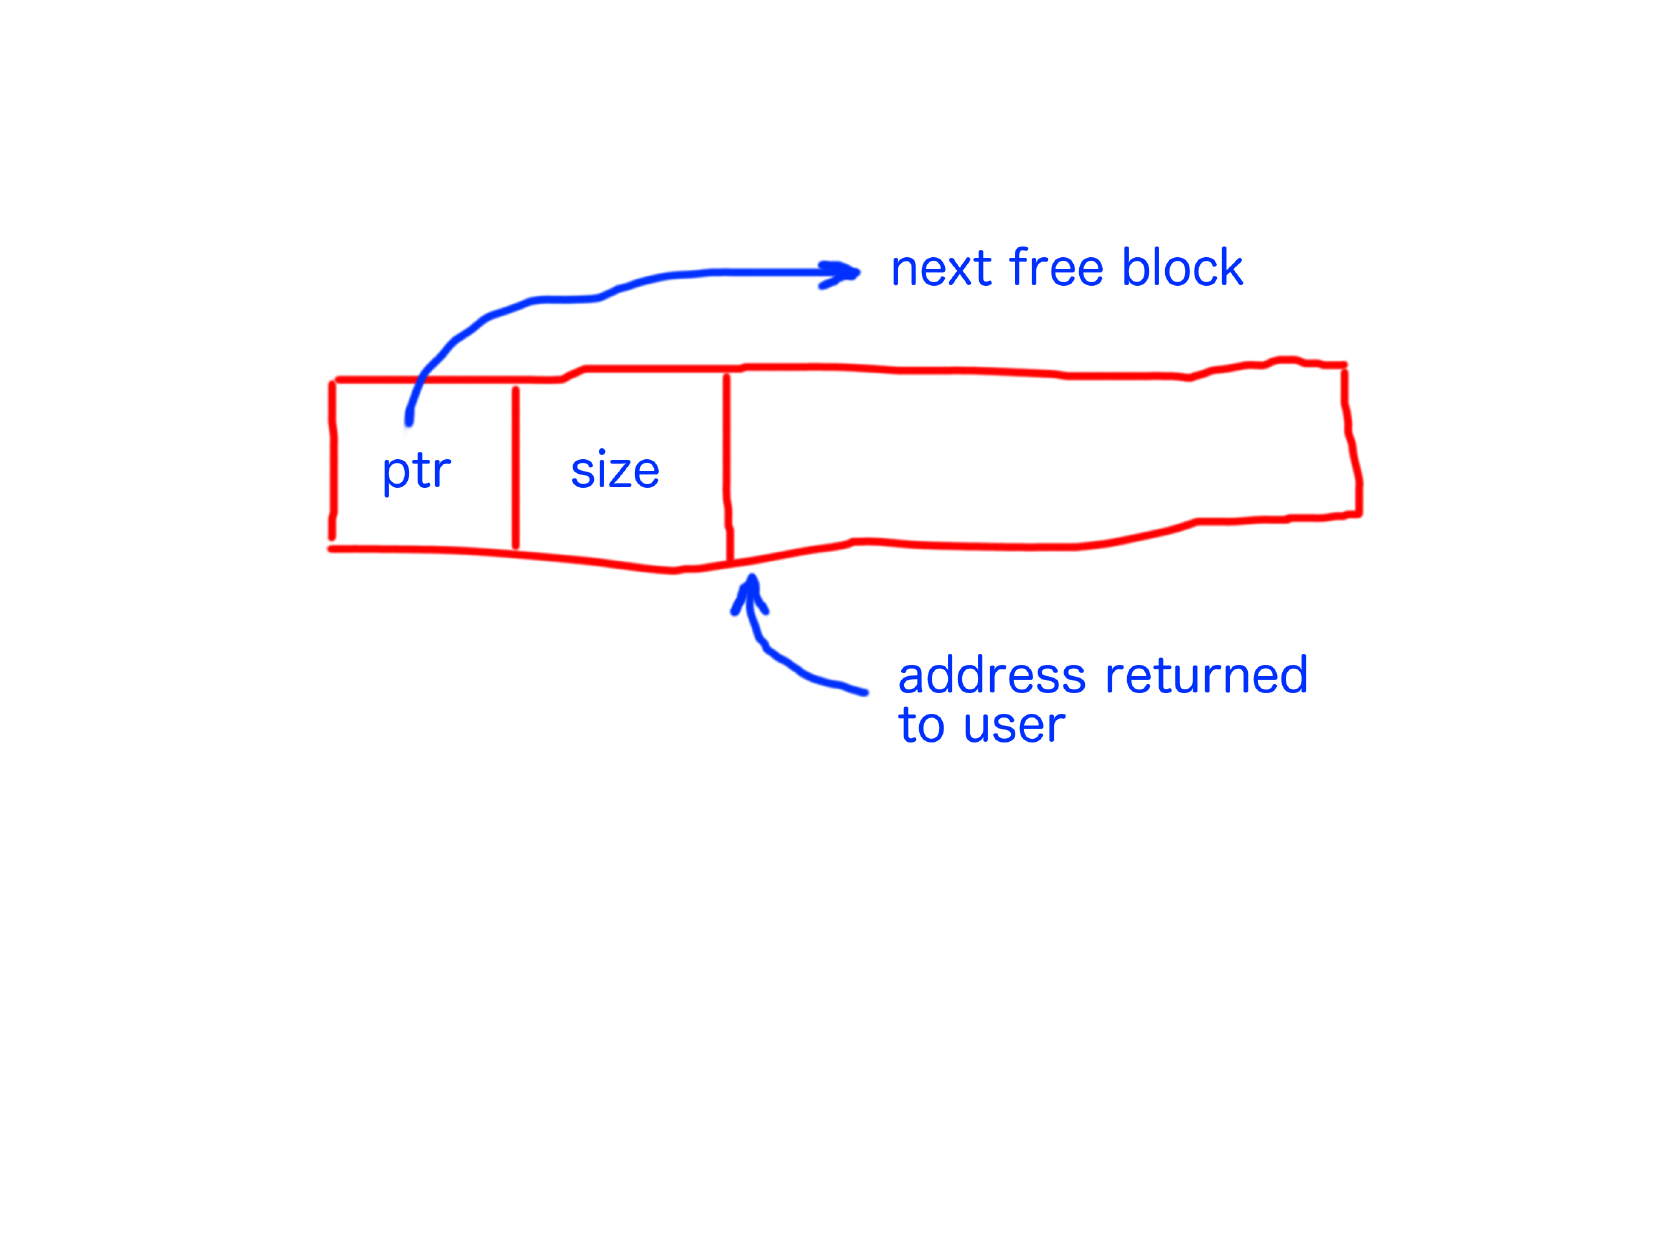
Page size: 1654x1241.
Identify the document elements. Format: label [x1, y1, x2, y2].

picture [230, 0, 1471, 1203]
